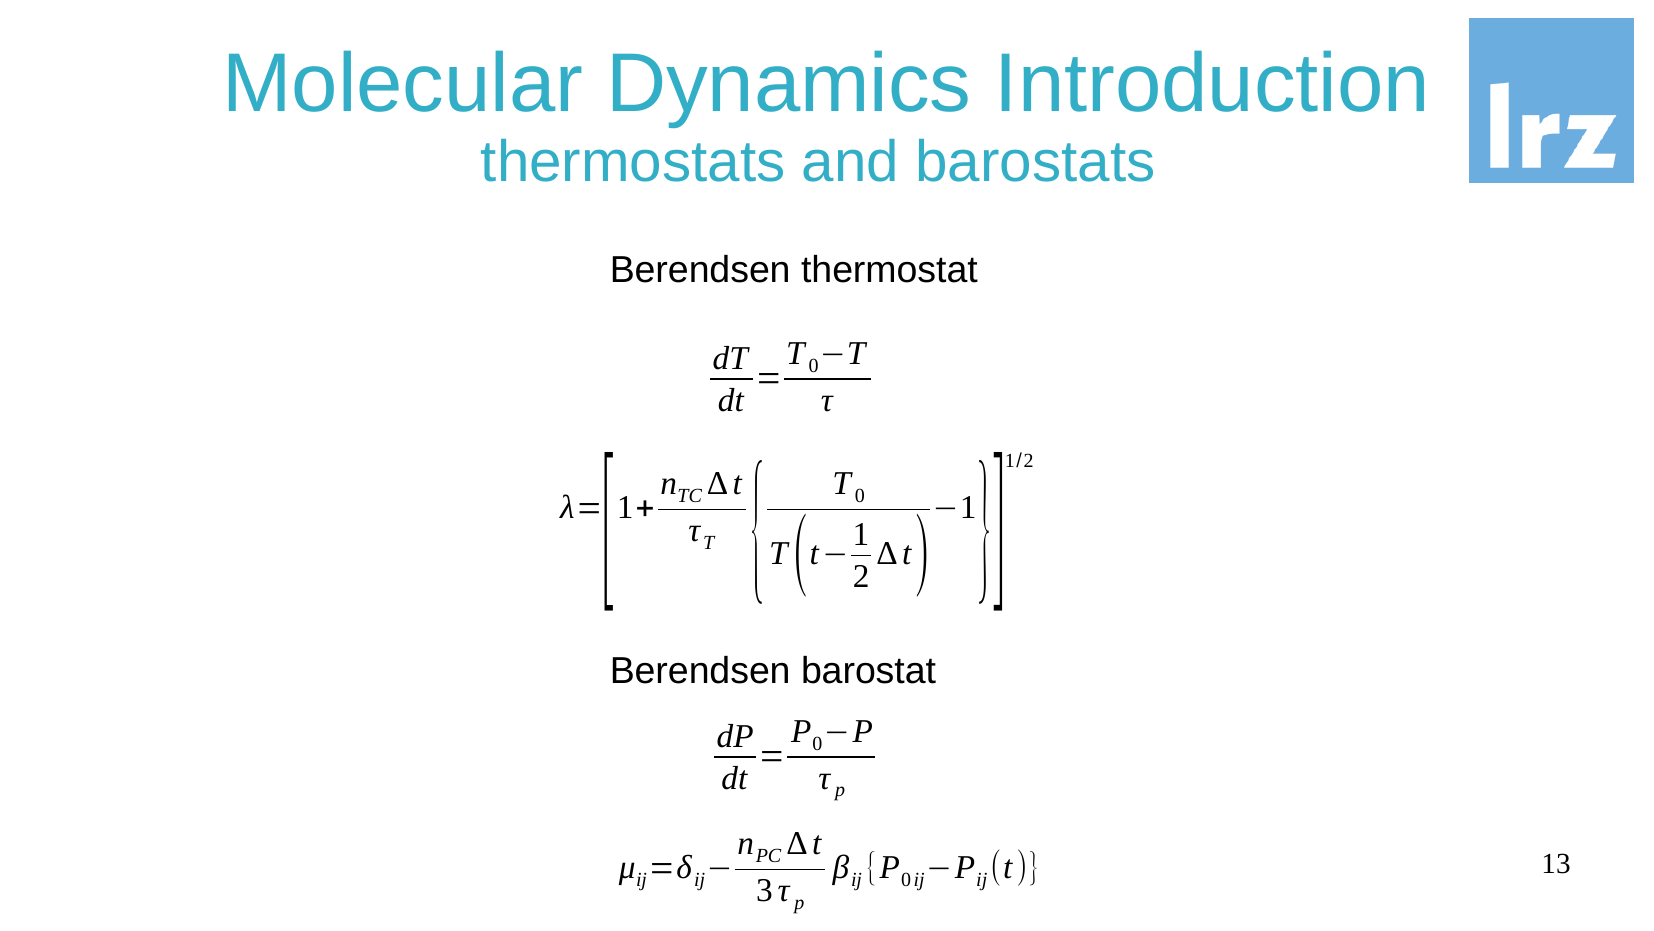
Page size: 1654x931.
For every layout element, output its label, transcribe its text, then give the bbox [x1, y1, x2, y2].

picture [1469, 18, 1634, 183]
title Molecular Dynamics Introduction thermostats and barostats [82, 30, 1571, 199]
text_box Berendsen thermostat [594, 240, 994, 298]
chart [712, 712, 878, 802]
chart [557, 450, 1034, 614]
chart [708, 334, 873, 419]
chart [616, 825, 1042, 914]
text_box Berendsen barostat [594, 642, 952, 700]
